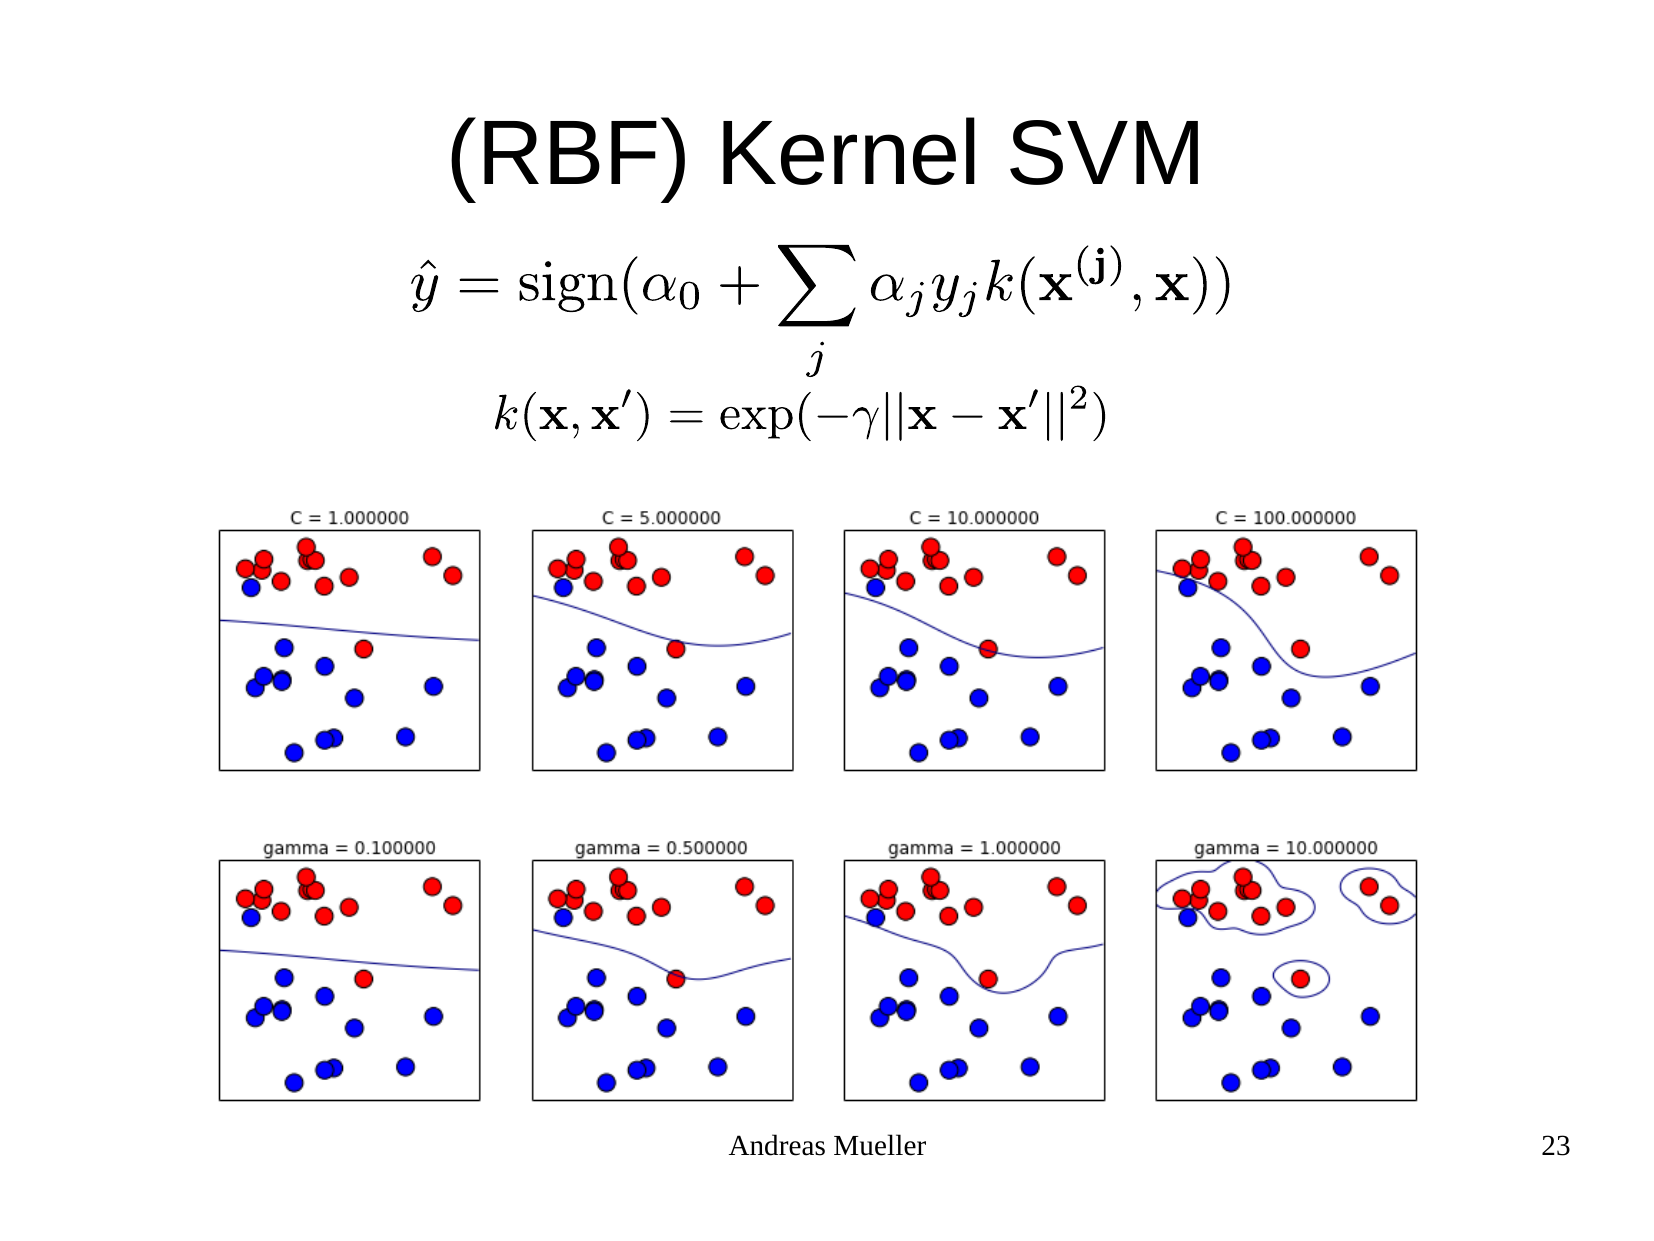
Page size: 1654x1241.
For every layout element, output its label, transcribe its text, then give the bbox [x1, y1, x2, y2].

picture [209, 830, 1426, 1111]
text_box [409, 238, 1236, 378]
text_box [492, 385, 1111, 442]
title (RBF) Kernel SVM [82, 49, 1571, 257]
picture [209, 500, 1426, 781]
